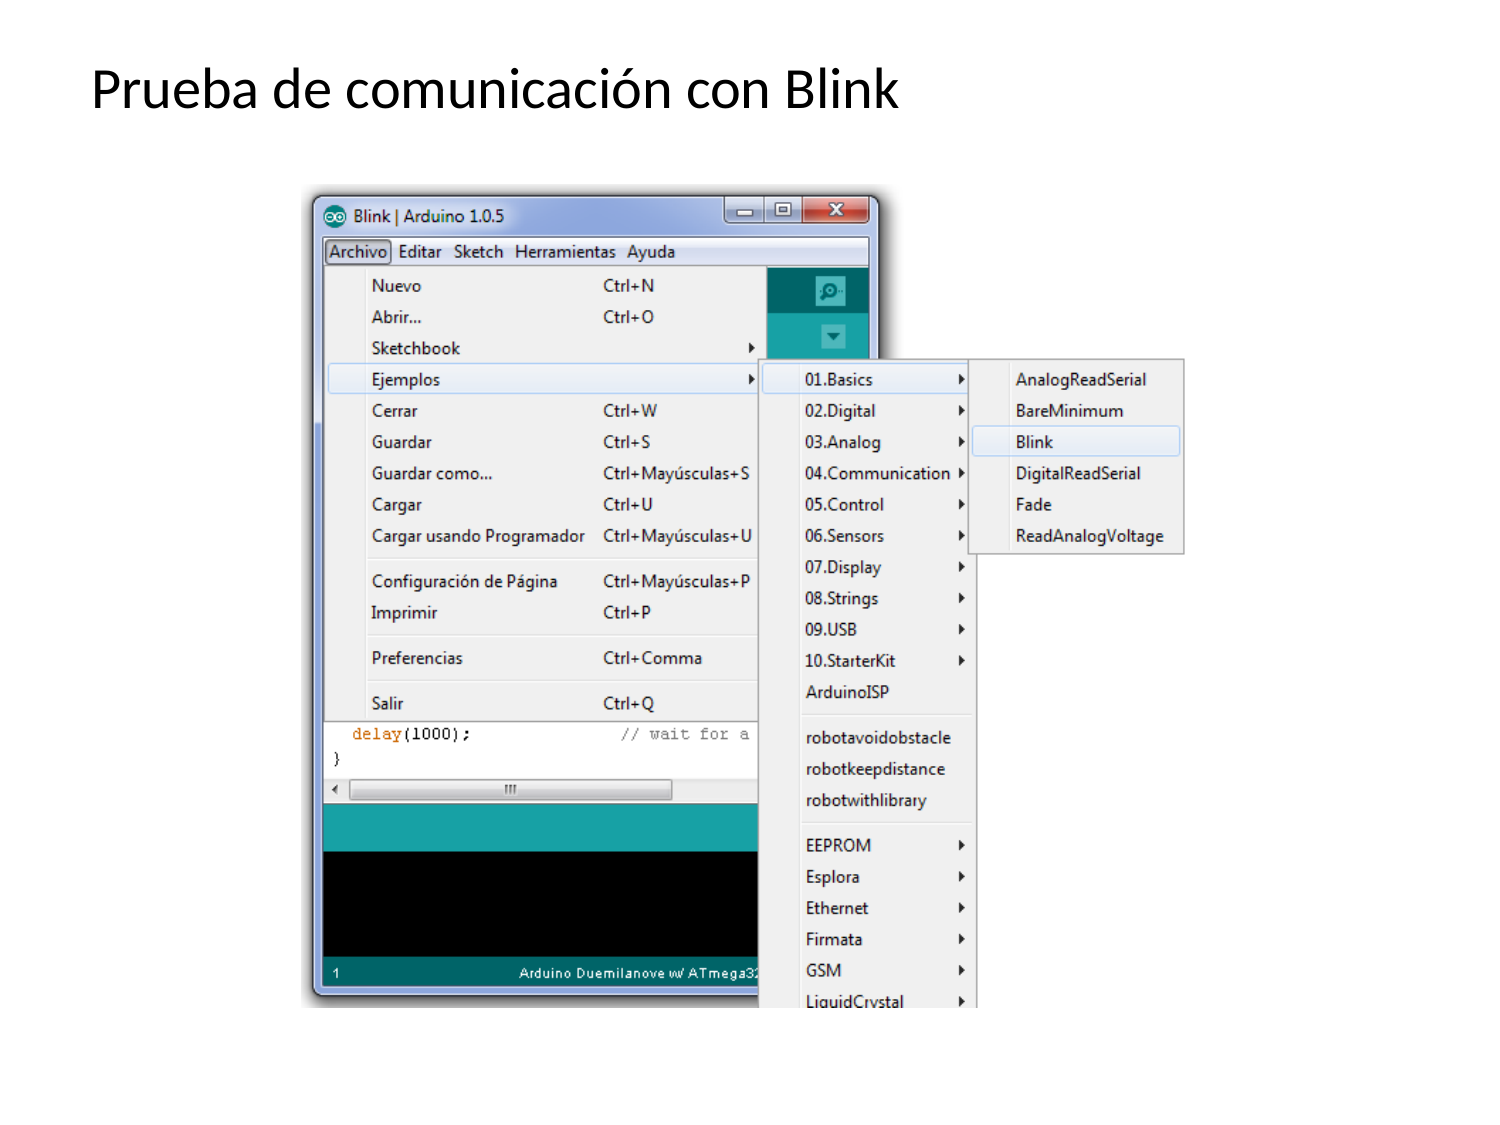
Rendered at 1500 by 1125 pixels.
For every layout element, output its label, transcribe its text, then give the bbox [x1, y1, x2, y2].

list Prueba de comunicación con Blink [76, 42, 1427, 161]
picture [301, 184, 1199, 1008]
